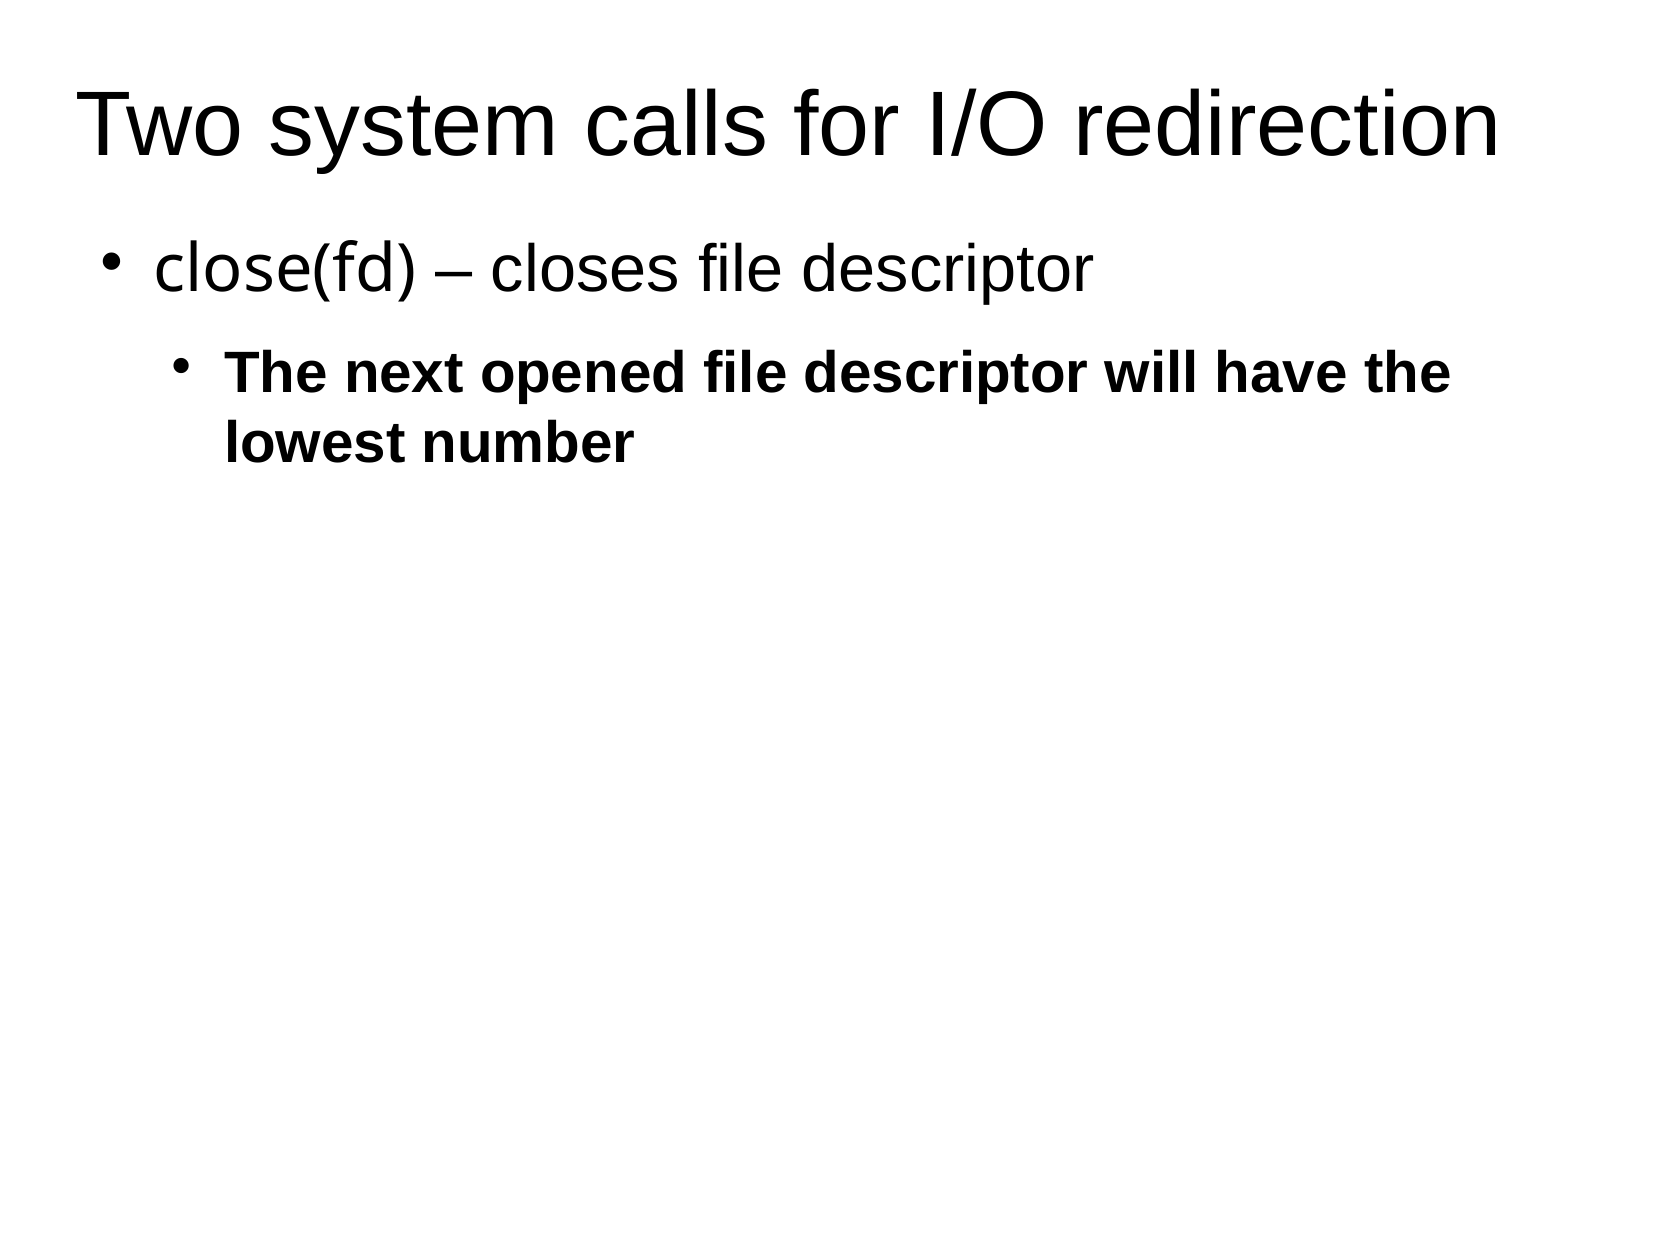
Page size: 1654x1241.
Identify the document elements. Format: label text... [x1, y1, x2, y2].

title Two system calls for I/O redirection [75, 49, 1538, 188]
list close(fd) – closes file descriptor The next opened file descriptor will have the lowest number [82, 225, 1571, 1163]
